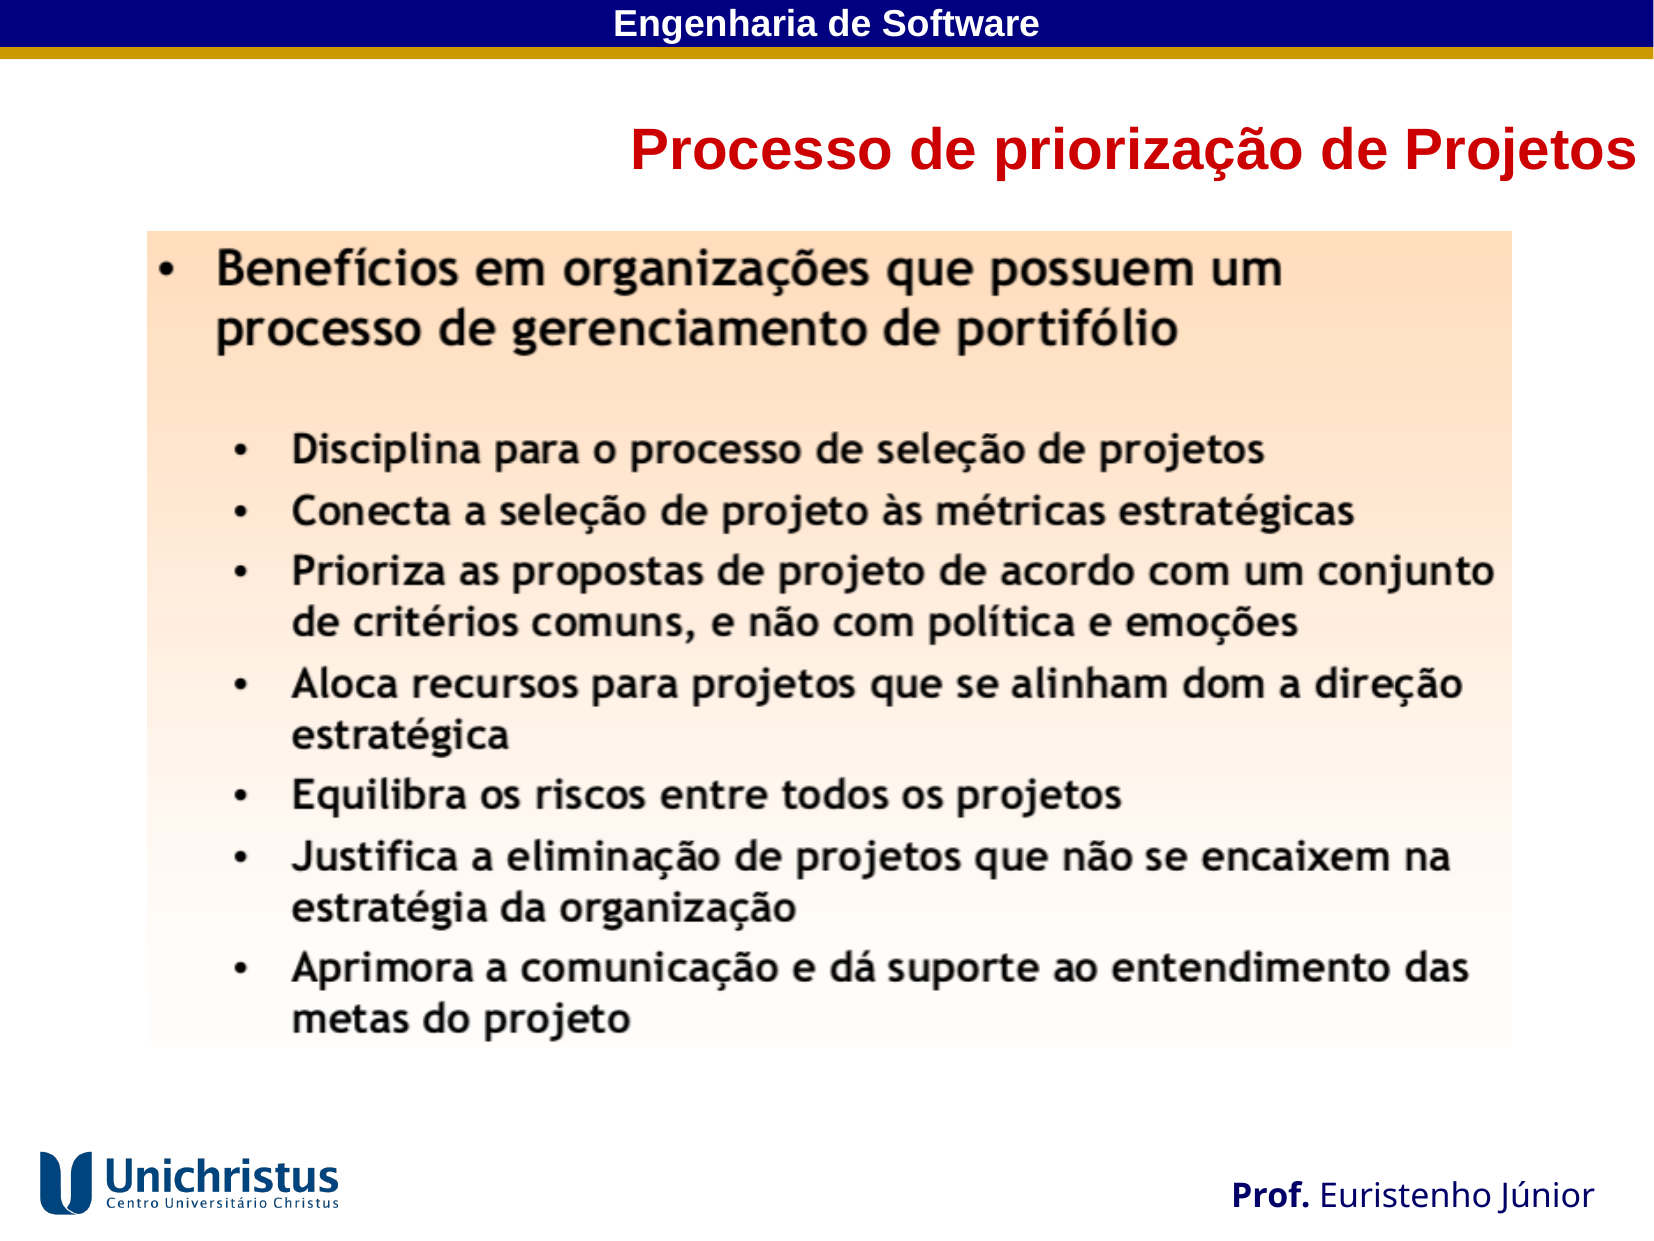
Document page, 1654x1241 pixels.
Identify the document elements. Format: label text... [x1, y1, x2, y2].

picture [35, 1148, 343, 1217]
text_box [0, 47, 1654, 60]
text_box Processo de priorização de Projetos [615, 109, 1654, 189]
text_box Engenharia de Software [0, 0, 1654, 47]
picture [147, 231, 1512, 1049]
text_box Prof. Euristenho Júnior [1216, 1163, 1654, 1224]
